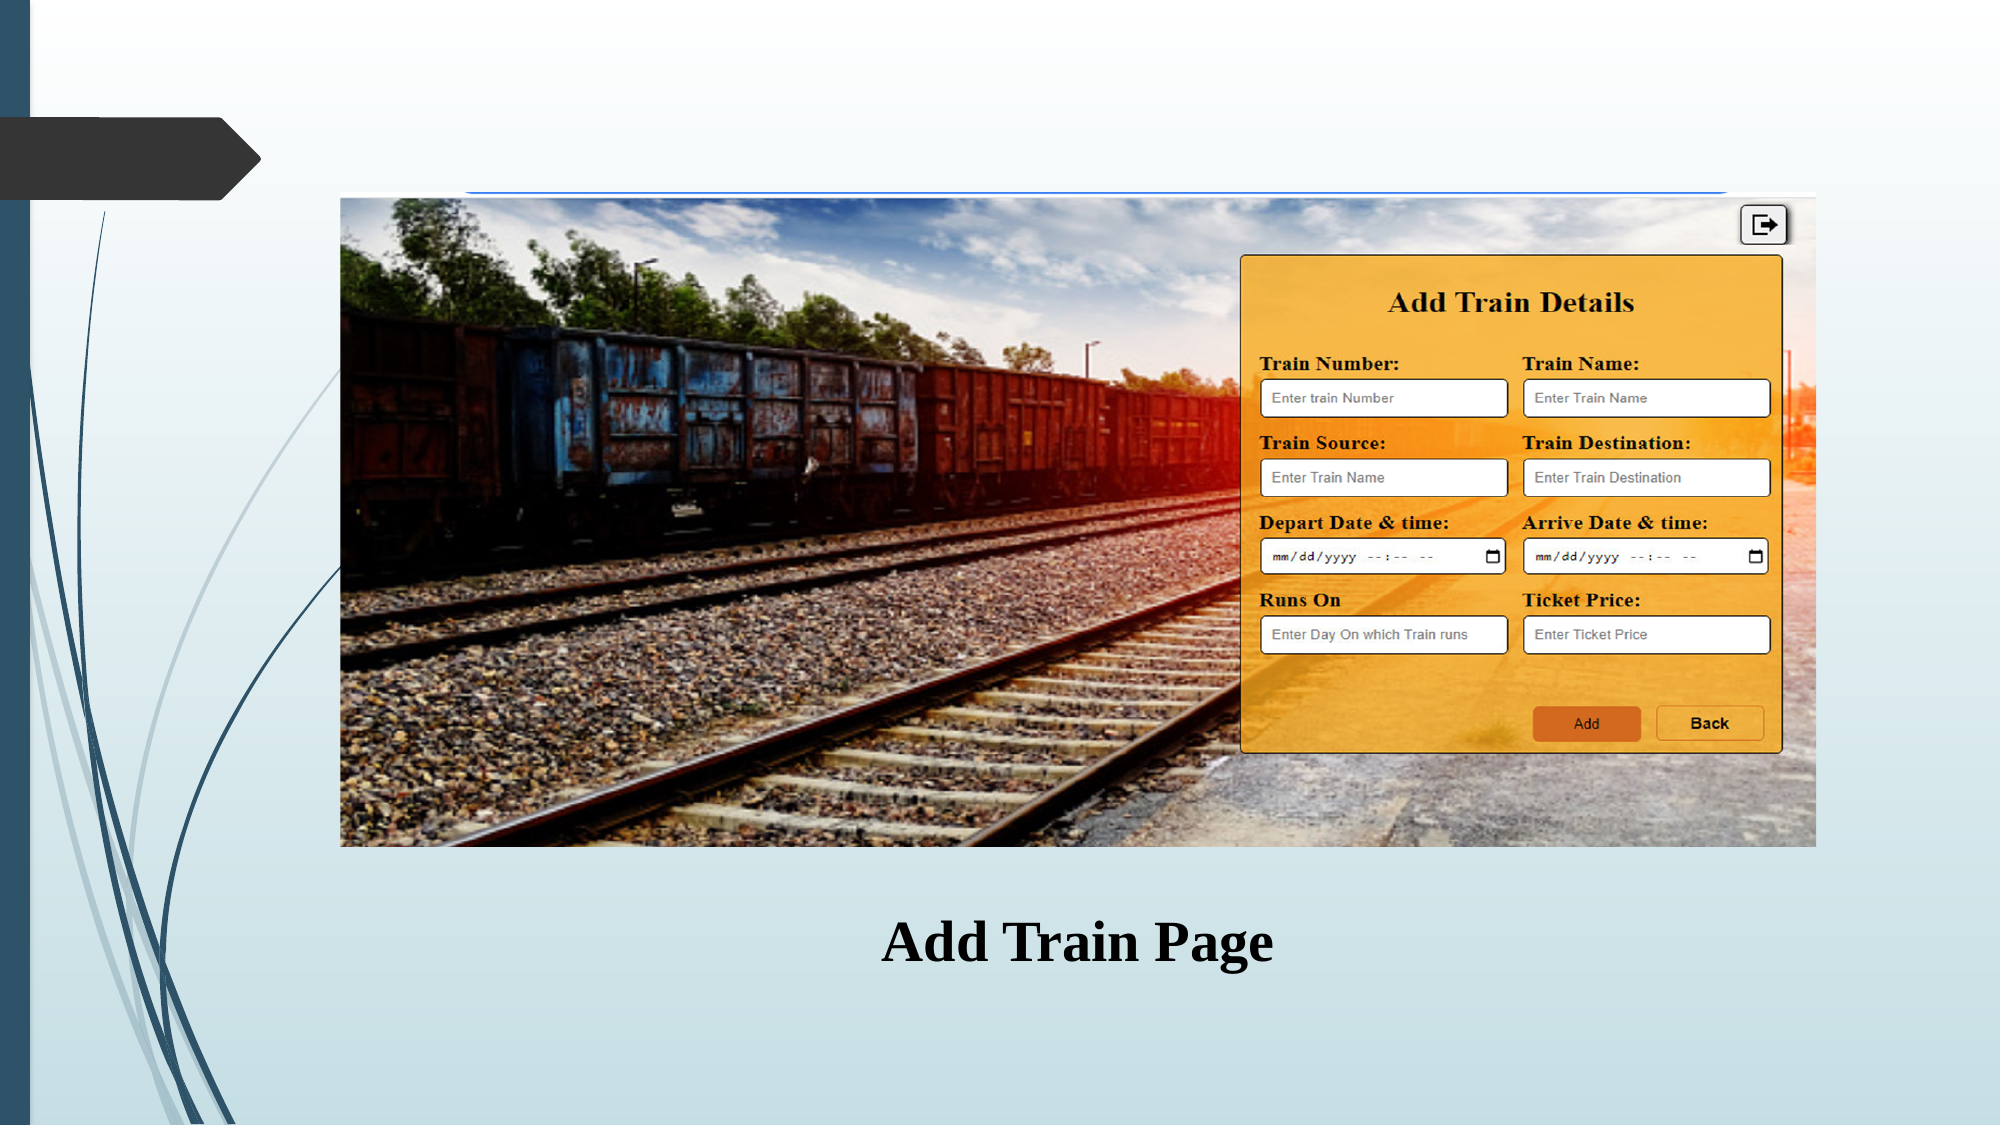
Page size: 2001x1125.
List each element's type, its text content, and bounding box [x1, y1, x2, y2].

picture [340, 192, 1817, 847]
title Add Train Page [373, 895, 1784, 1003]
